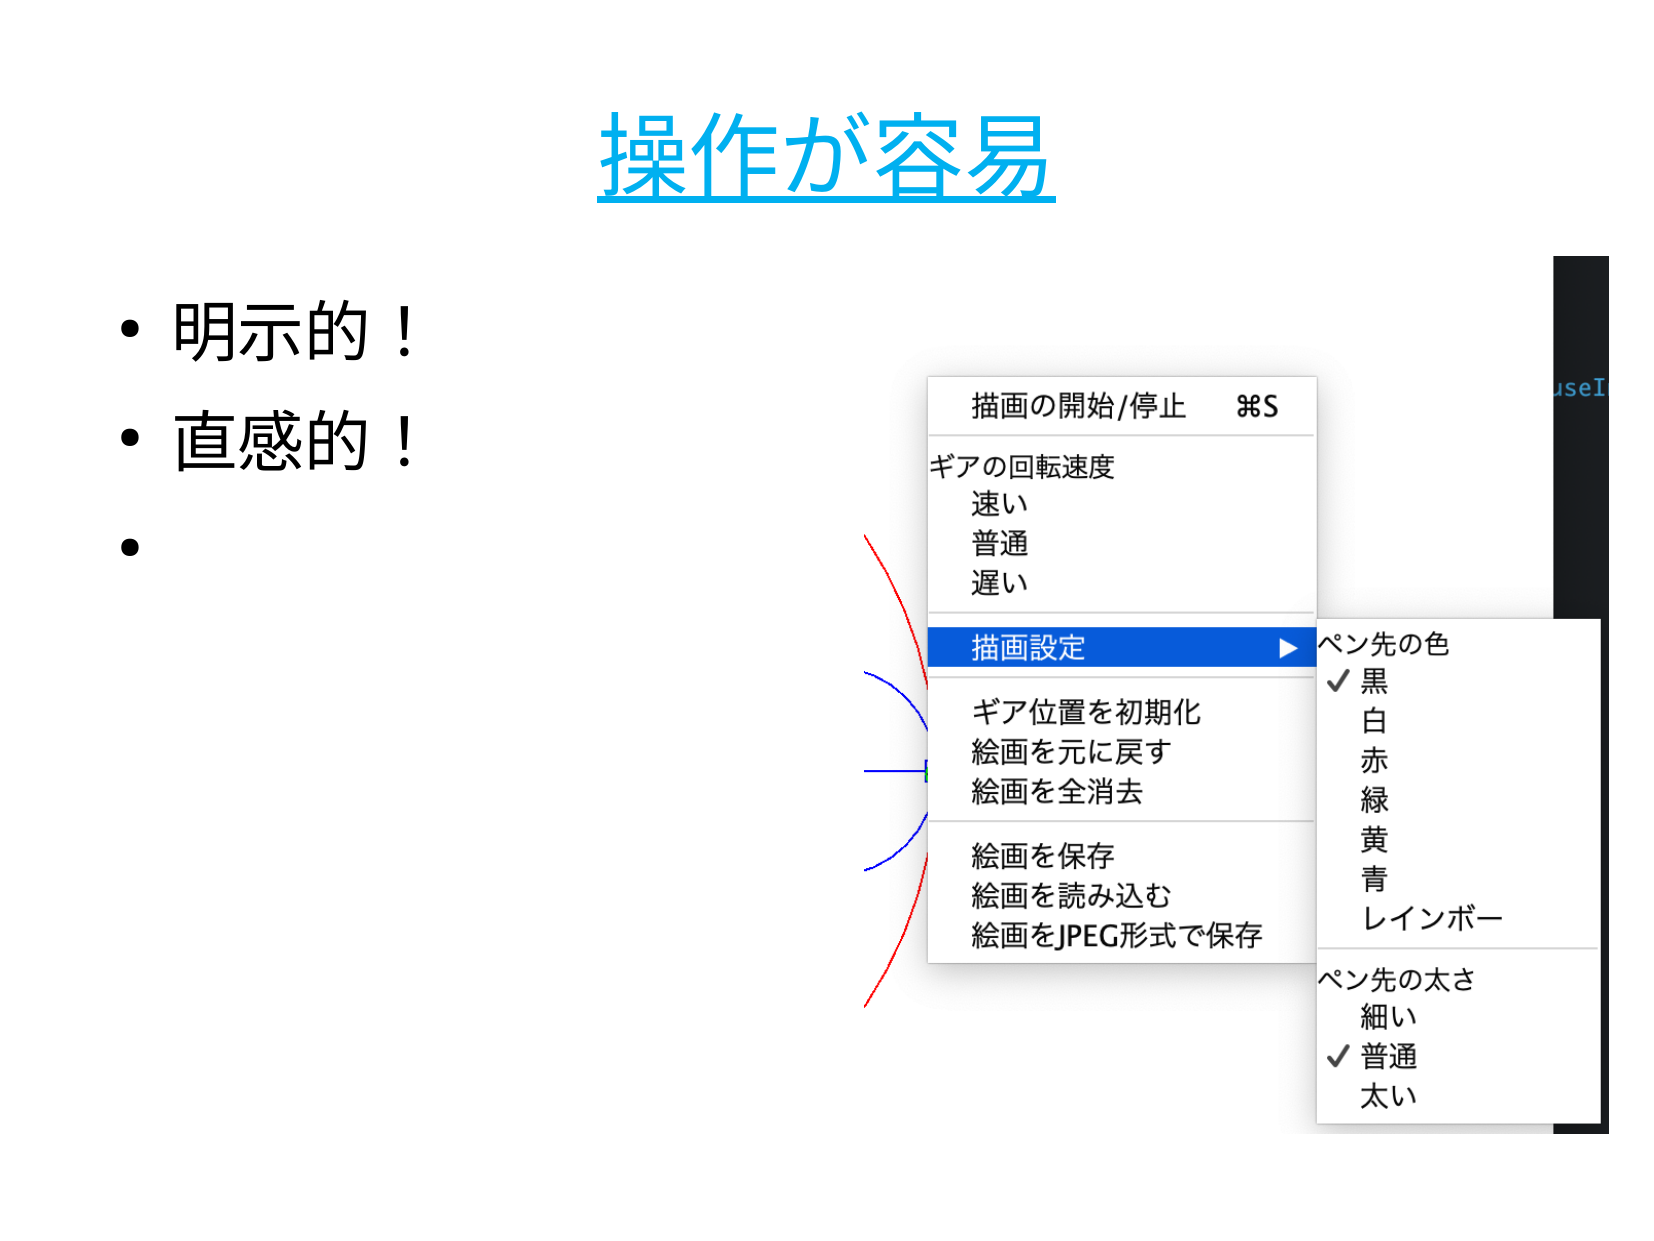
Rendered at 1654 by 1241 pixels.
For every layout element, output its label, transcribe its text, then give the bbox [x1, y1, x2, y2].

list 明示的！ 直感的！ [82, 290, 827, 1109]
picture [864, 256, 1609, 1134]
title 操作が容易 [82, 49, 1571, 257]
